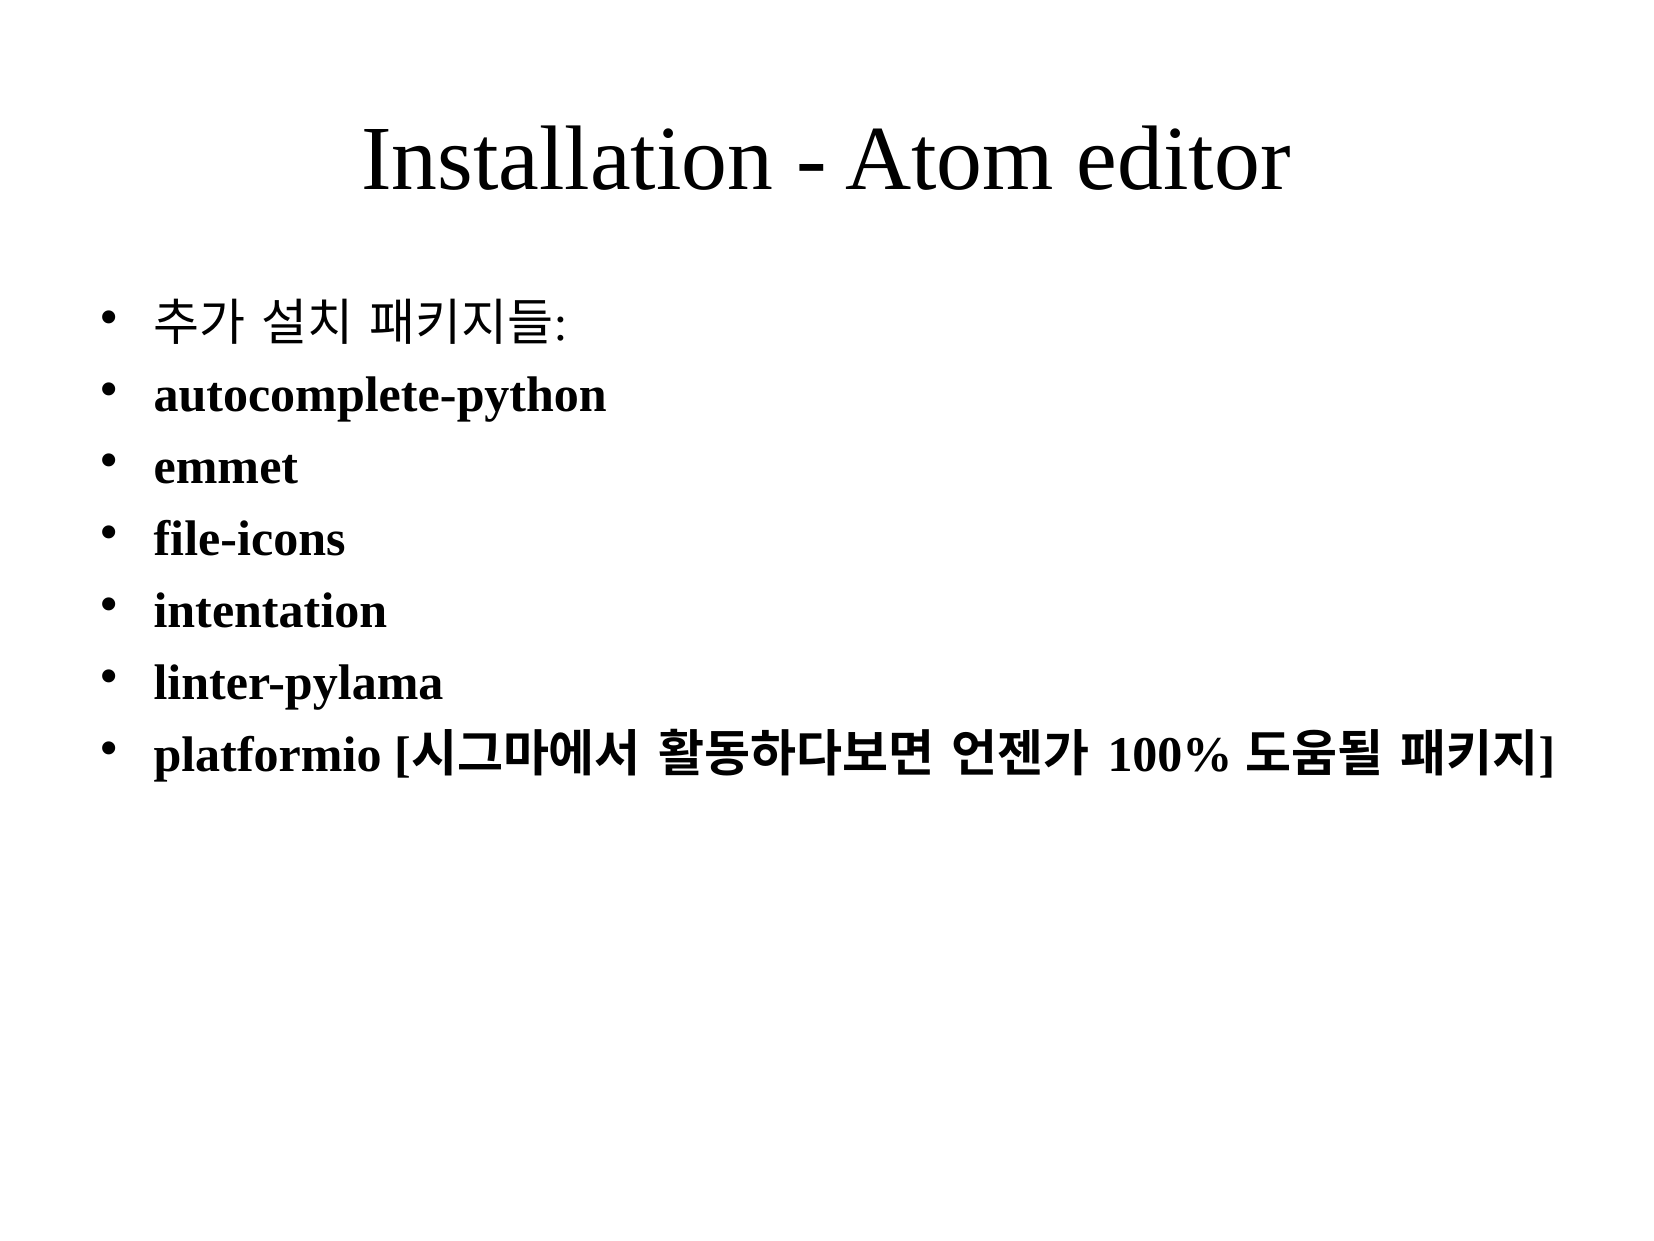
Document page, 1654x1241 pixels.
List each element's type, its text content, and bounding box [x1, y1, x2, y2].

text_box Installation - Atom editor [82, 49, 1571, 257]
text_box 추가 설치 패키지들: autocomplete-python emmet file-icons intentation linter-pylama platformio [시그마에서 활동하다보면 언젠가 100% 도움될 패키지] [82, 290, 1571, 1010]
